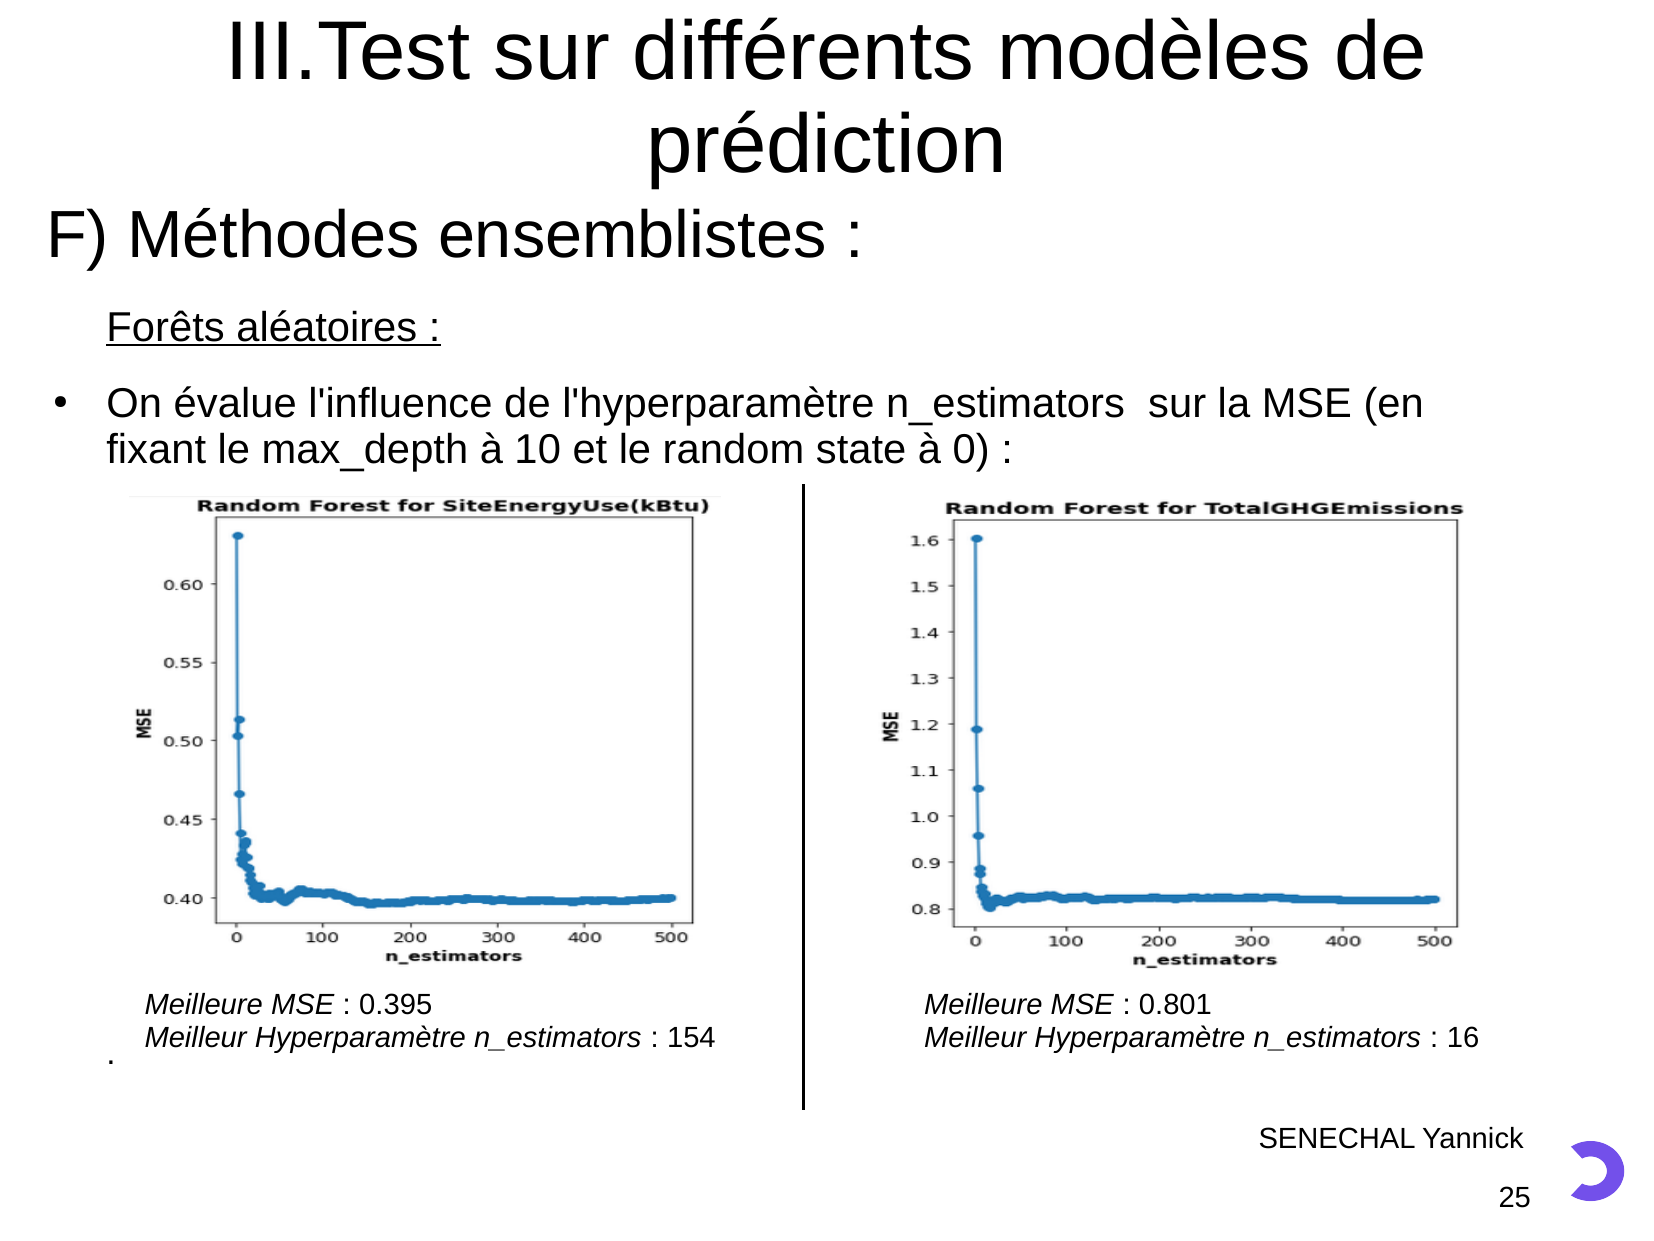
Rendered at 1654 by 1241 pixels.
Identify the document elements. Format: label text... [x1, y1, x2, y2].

list F) Méthodes ensemblistes : [0, 197, 1464, 1016]
picture [129, 496, 721, 969]
text_box Meilleure MSE : 0.395 Meilleur Hyperparamètre n_estimators : 154 [129, 980, 804, 1134]
list Forêts aléatoires : On évalue l'influence de l'hyperparamètre n_estimators sur la MSE (en fixant le max_depth à 10 et le random state à 0) : . [35, 303, 1524, 1241]
title III.Test sur différents modèles de prédiction [82, 0, 1571, 201]
text_box Meilleure MSE : 0.801 Meilleur Hyperparamètre n_estimators : 16 [909, 980, 1583, 1134]
picture [1539, 1125, 1642, 1217]
picture [872, 496, 1477, 969]
